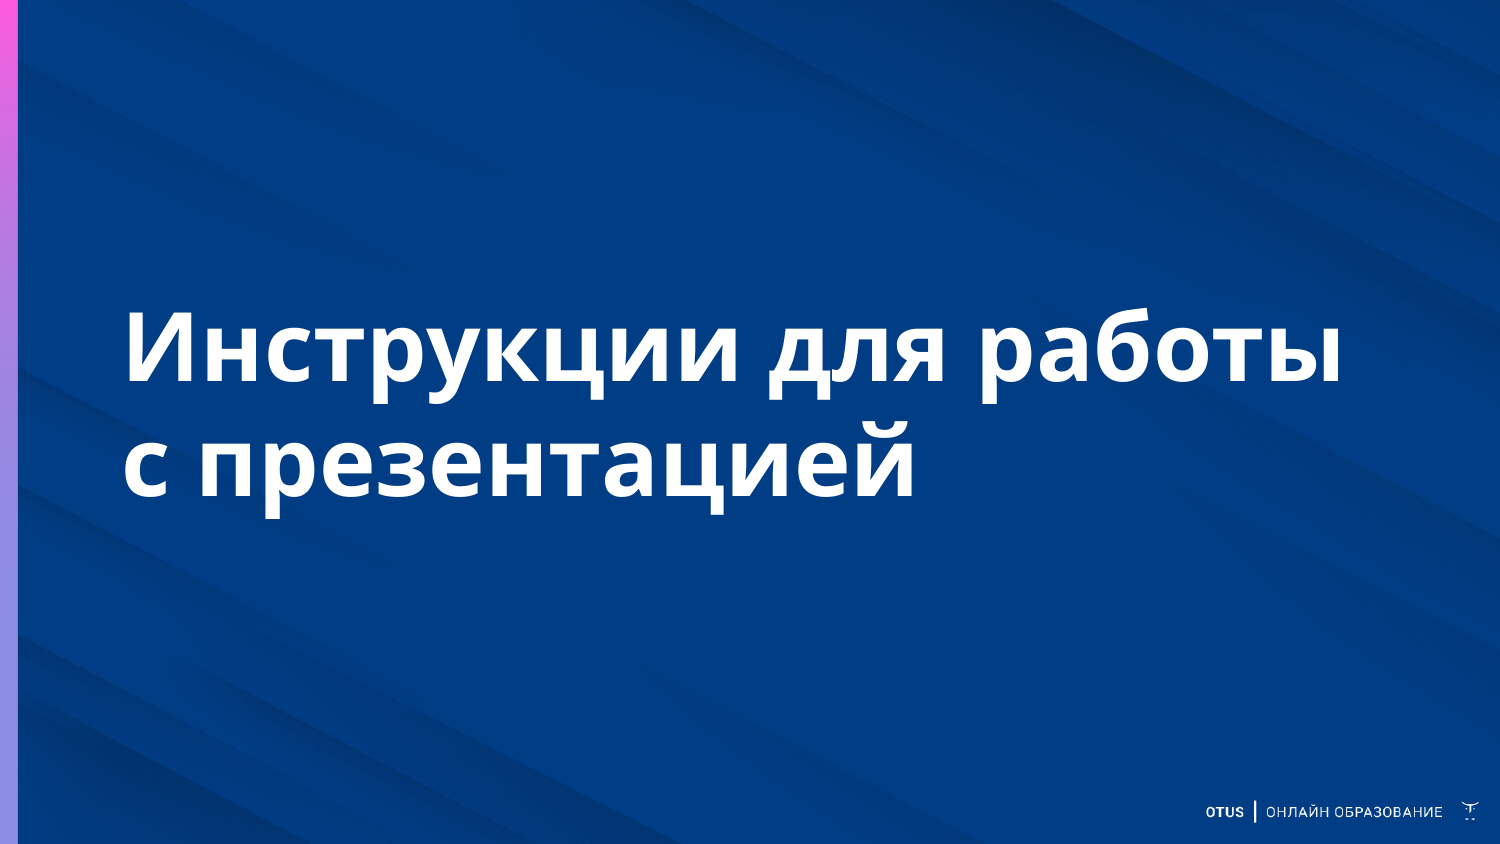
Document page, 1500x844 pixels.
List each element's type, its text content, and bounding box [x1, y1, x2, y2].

picture [0, 0, 1500, 844]
title Инструкции для работы с презентацией [106, 65, 1371, 737]
